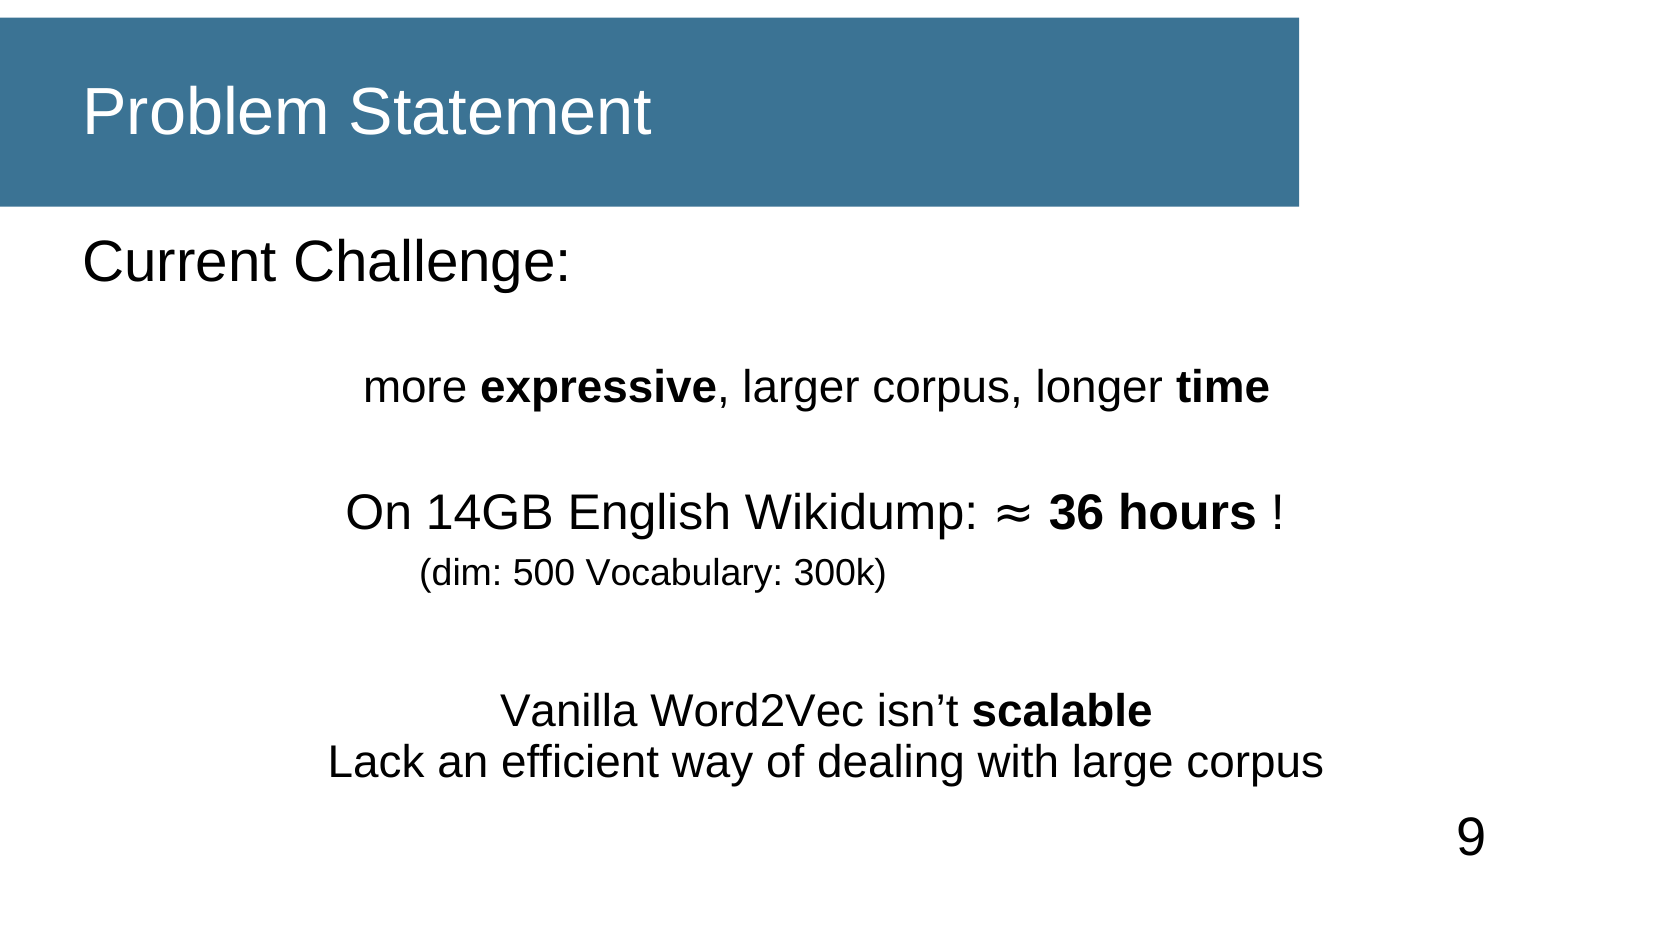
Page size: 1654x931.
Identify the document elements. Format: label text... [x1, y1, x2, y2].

list Current Challenge: [82, 224, 1571, 764]
title Problem Statement [82, 35, 1234, 189]
text_box Vanilla Word2Vec isn’t scalable Lack an efficient way of dealing with large corpus [312, 678, 1353, 796]
text_box more expressive, larger corpus, longer time [348, 354, 1294, 425]
text_box On 14GB English Wikidump: ≈ 36 hours ! (dim: 500 Vocabulary: 300k) [330, 477, 1323, 605]
